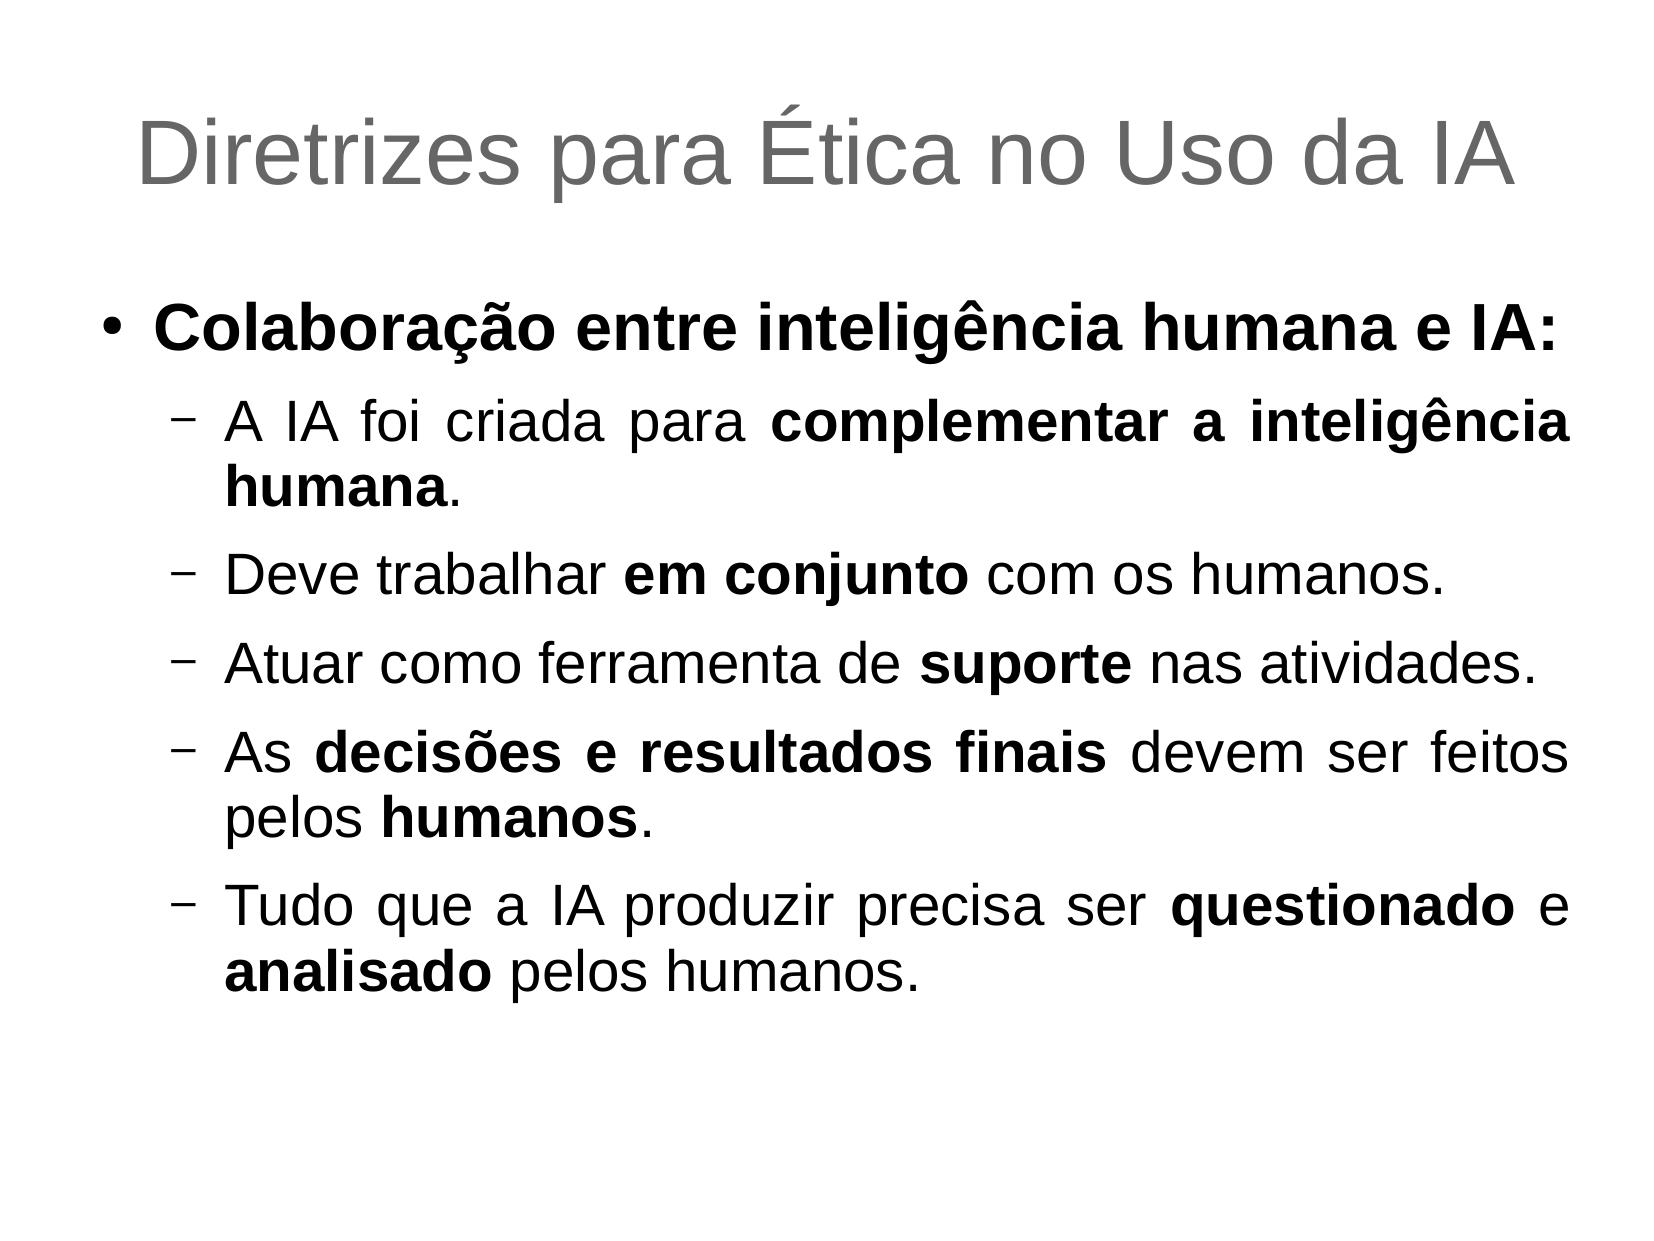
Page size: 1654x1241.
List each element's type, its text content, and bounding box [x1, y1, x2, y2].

list Colaboração entre inteligência humana e IA: A IA foi criada para complementar a inteligência humana. Deve trabalhar em conjunto com os humanos. Atuar como ferramenta de suporte nas atividades. As decisões e resultados finais devem ser feitos pelos humanos. Tudo que a IA produzir precisa ser questionado e analisado pelos humanos. [82, 290, 1571, 1134]
title Diretrizes para Ética no Uso da IA [82, 49, 1571, 257]
